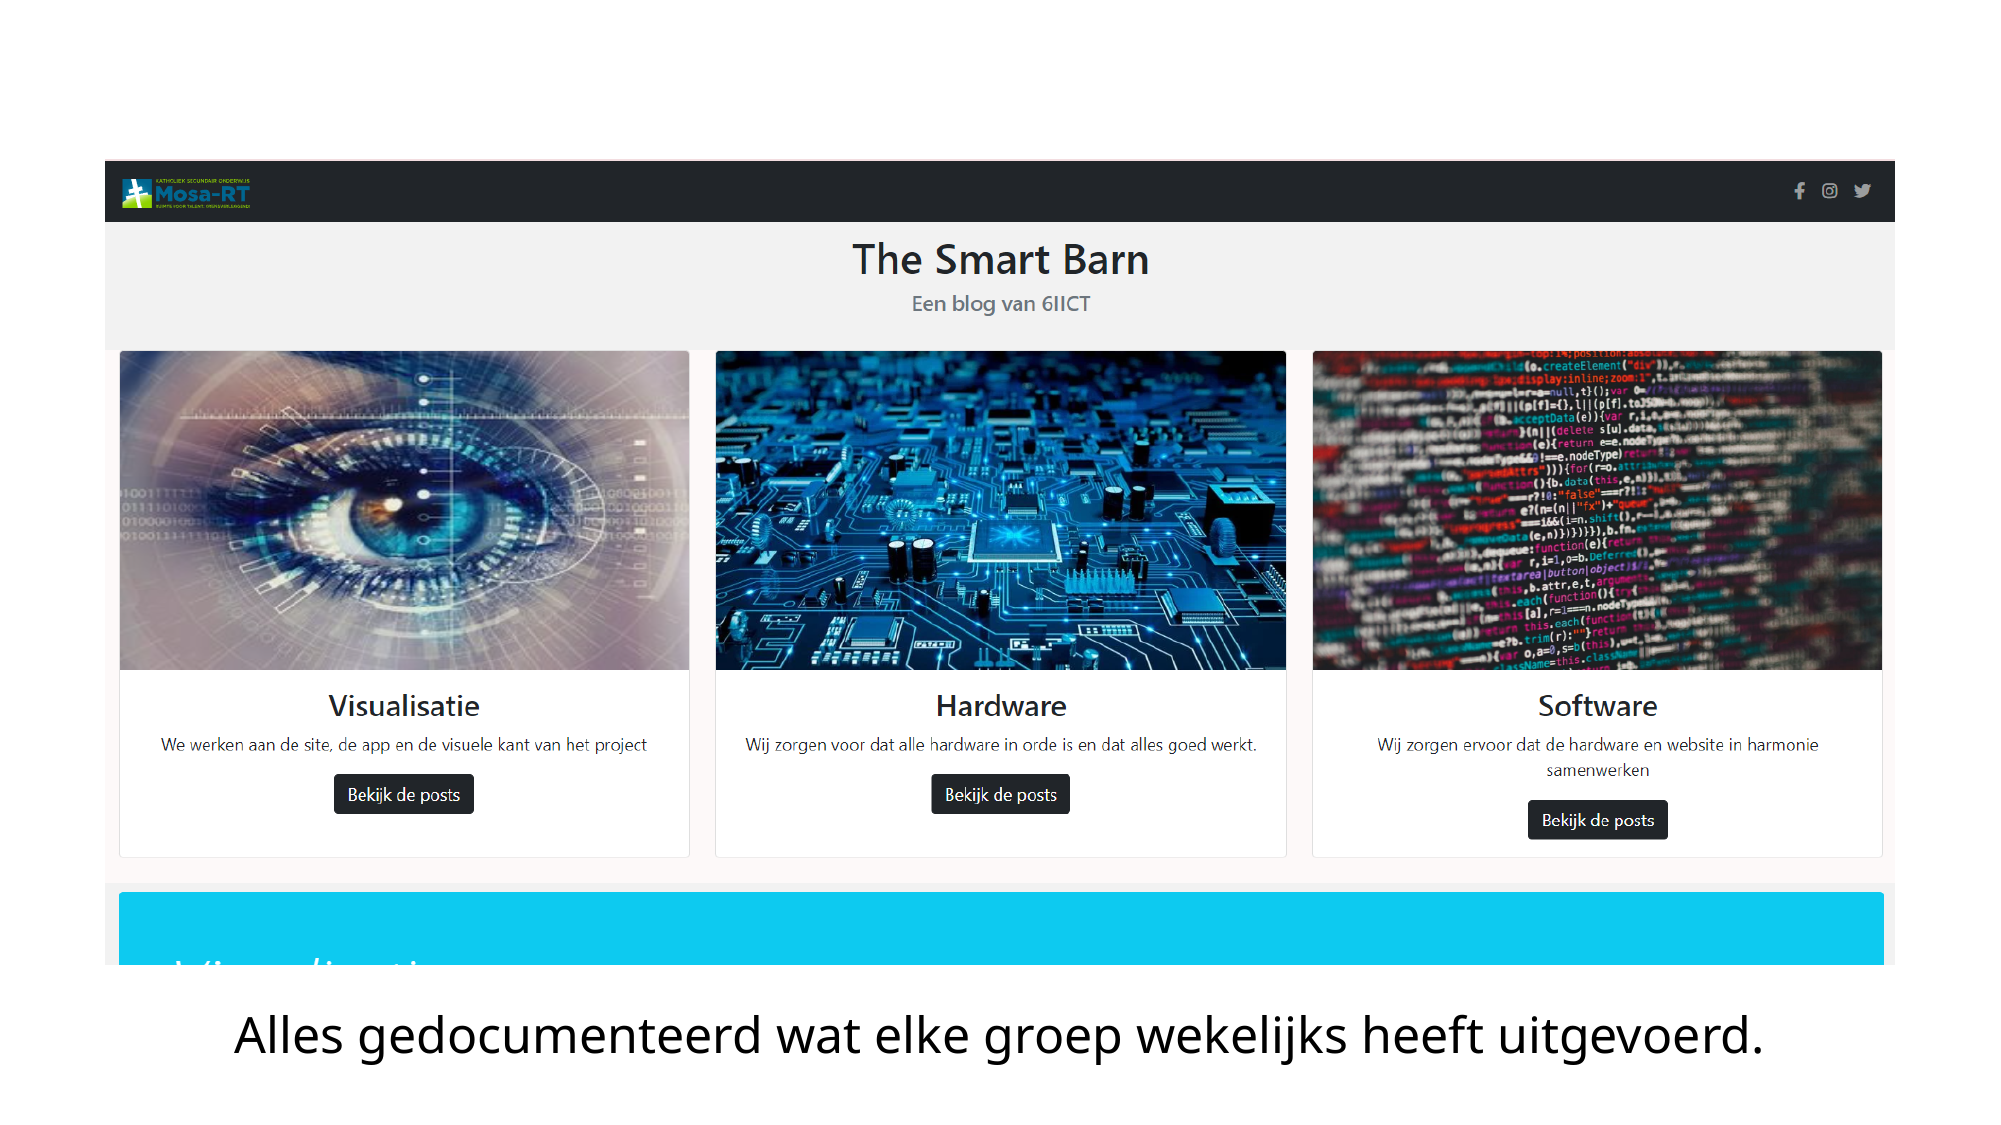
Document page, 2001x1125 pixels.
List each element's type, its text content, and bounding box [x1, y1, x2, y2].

text_box Alles gedocumenteerd wat elke groep wekelijks heeft uitgevoerd. [0, 995, 2000, 1072]
picture [105, 159, 1895, 965]
